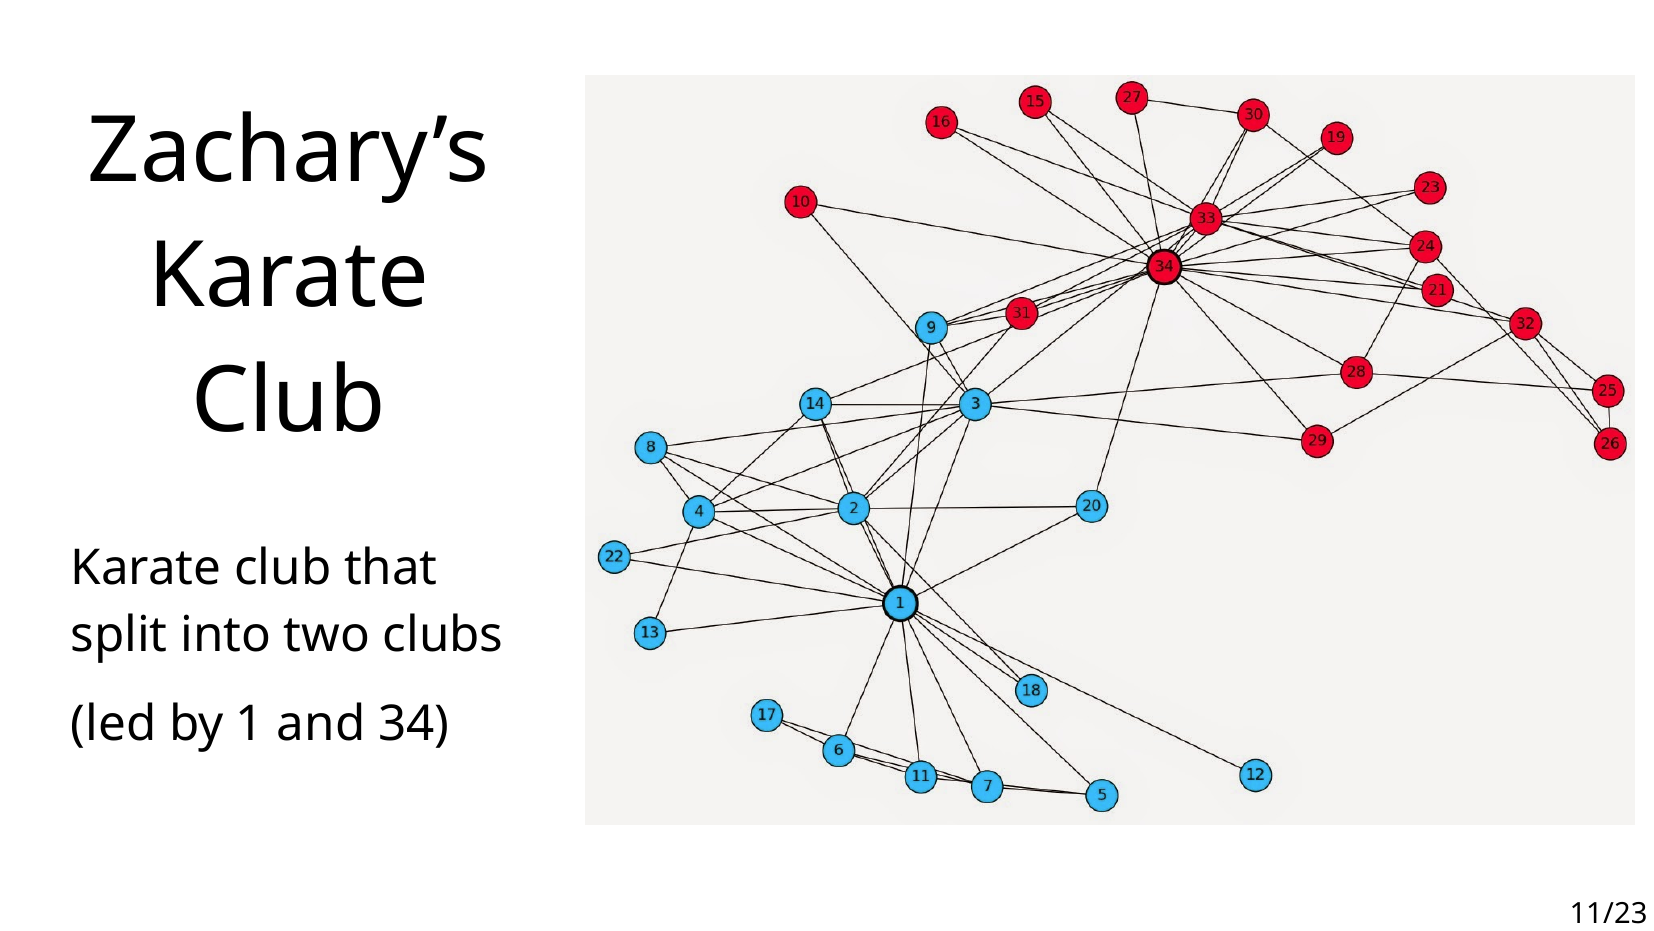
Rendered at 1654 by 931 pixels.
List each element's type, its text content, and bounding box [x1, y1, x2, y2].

title Zachary’s Karate Club [82, 1, 496, 531]
list Karate club that split into two clubs (led by 1 and 34) [70, 531, 514, 817]
picture [585, 75, 1635, 826]
